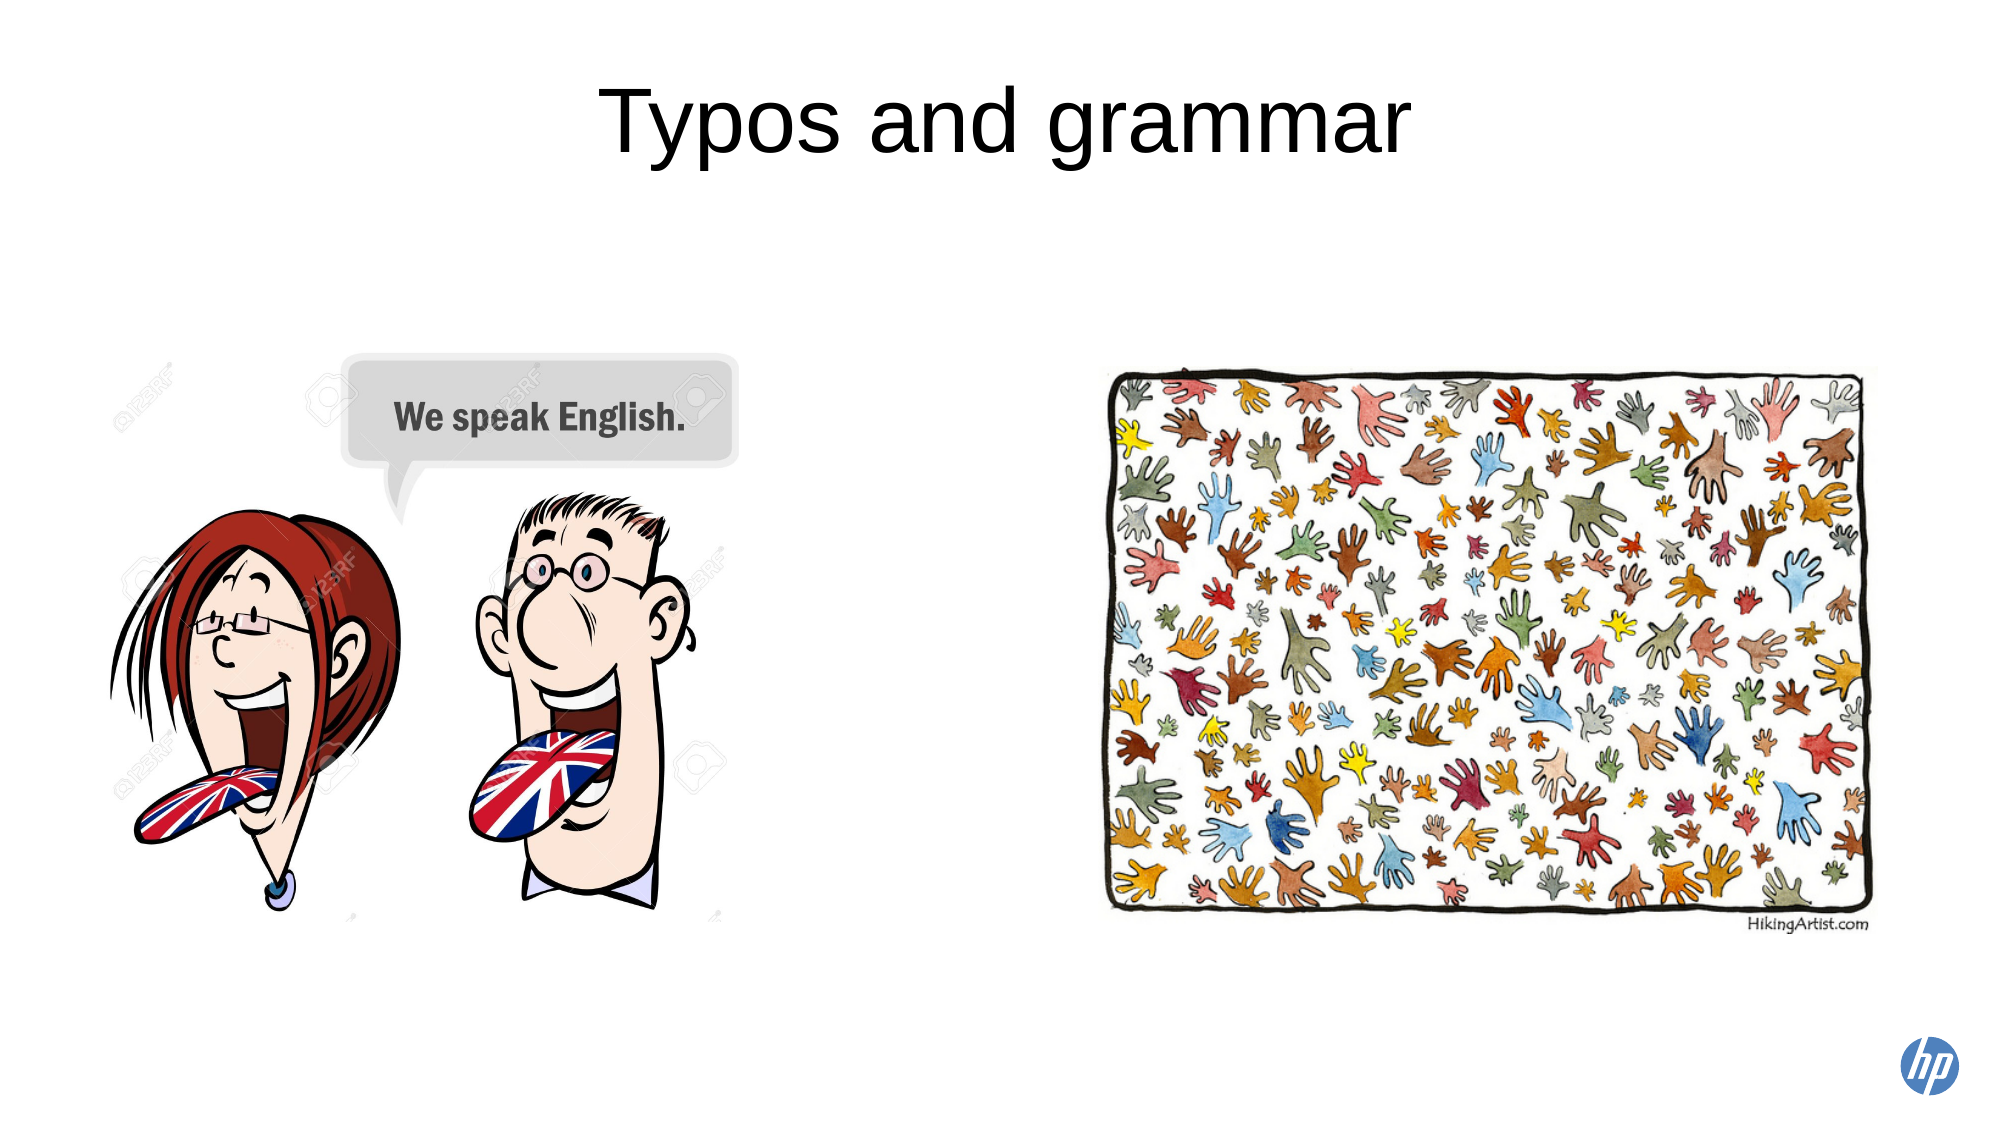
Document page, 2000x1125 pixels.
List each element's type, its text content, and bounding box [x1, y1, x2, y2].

picture [94, 346, 745, 922]
title Typos and grammar [12, 0, 2000, 249]
picture [1098, 366, 1878, 934]
